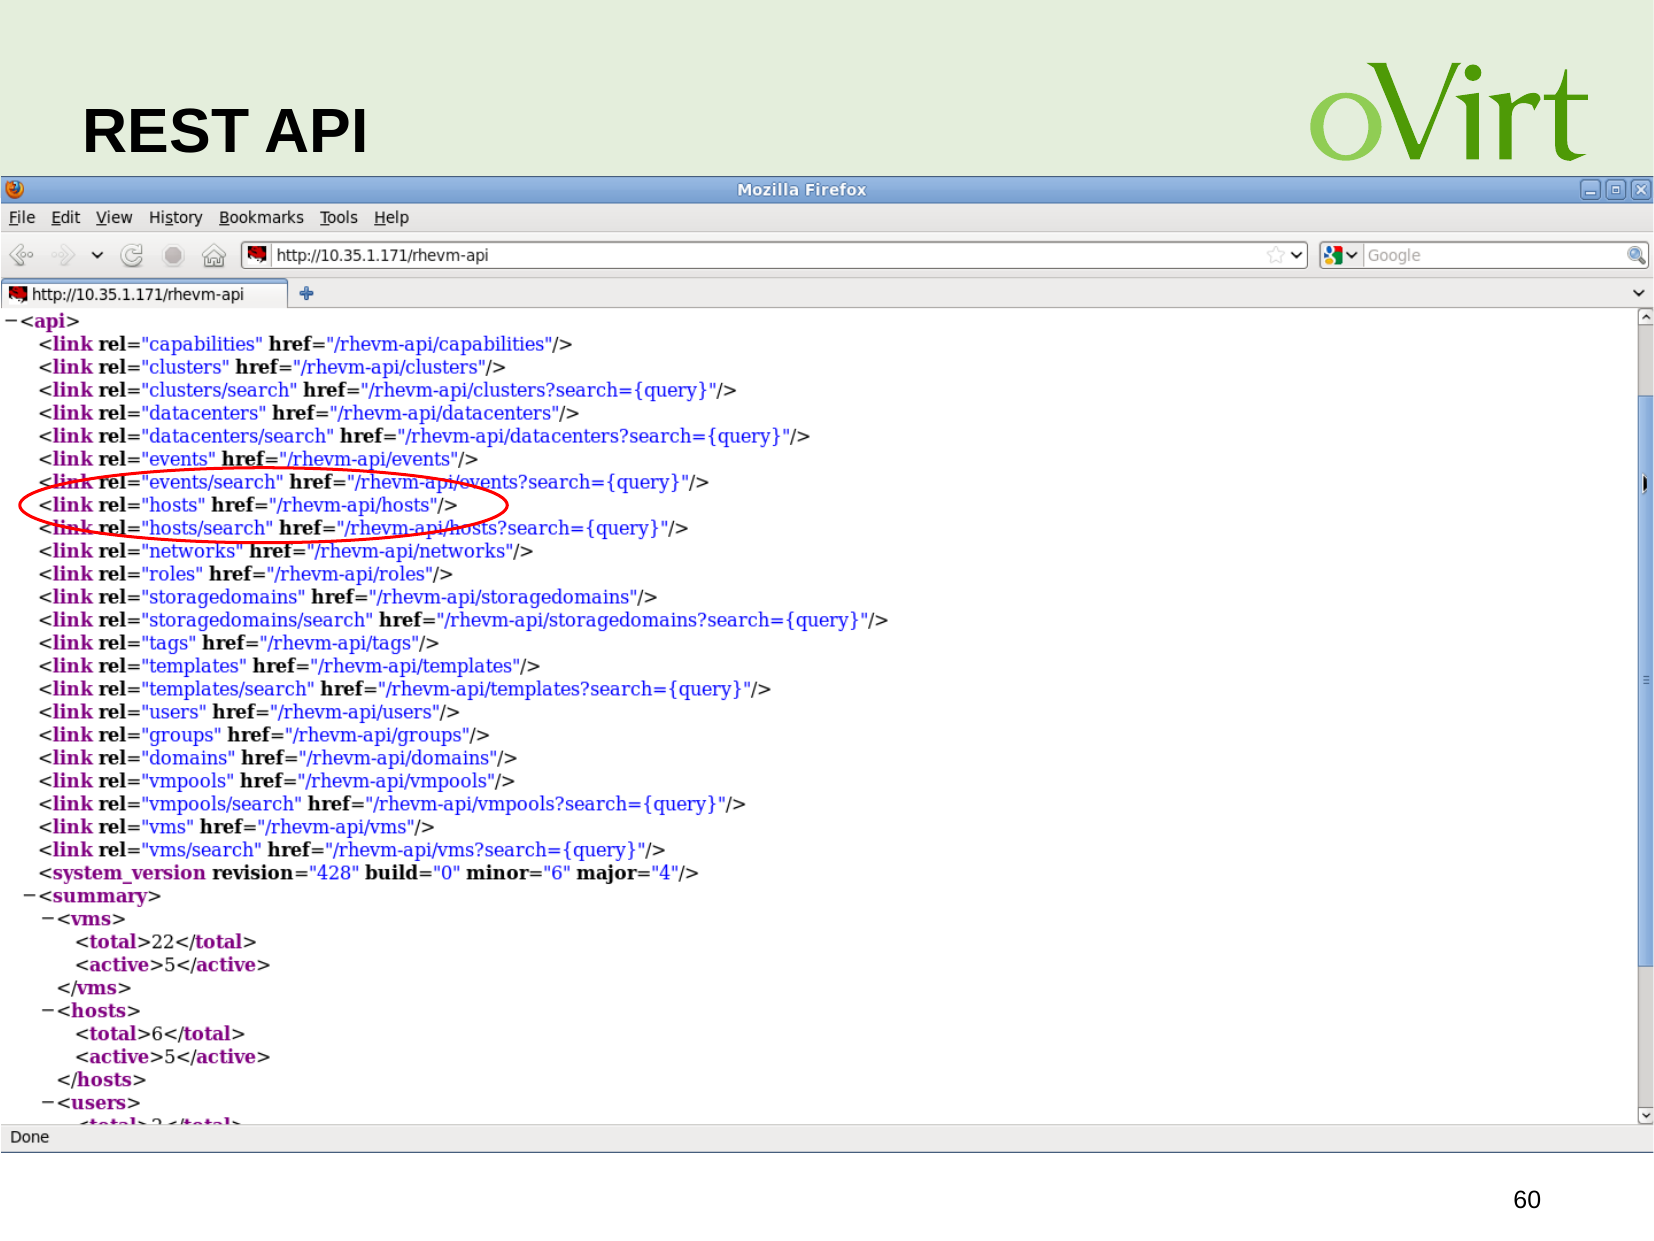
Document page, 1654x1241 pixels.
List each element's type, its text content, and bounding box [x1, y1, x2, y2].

picture [1, 176, 1654, 1153]
title REST API [82, 37, 1571, 176]
